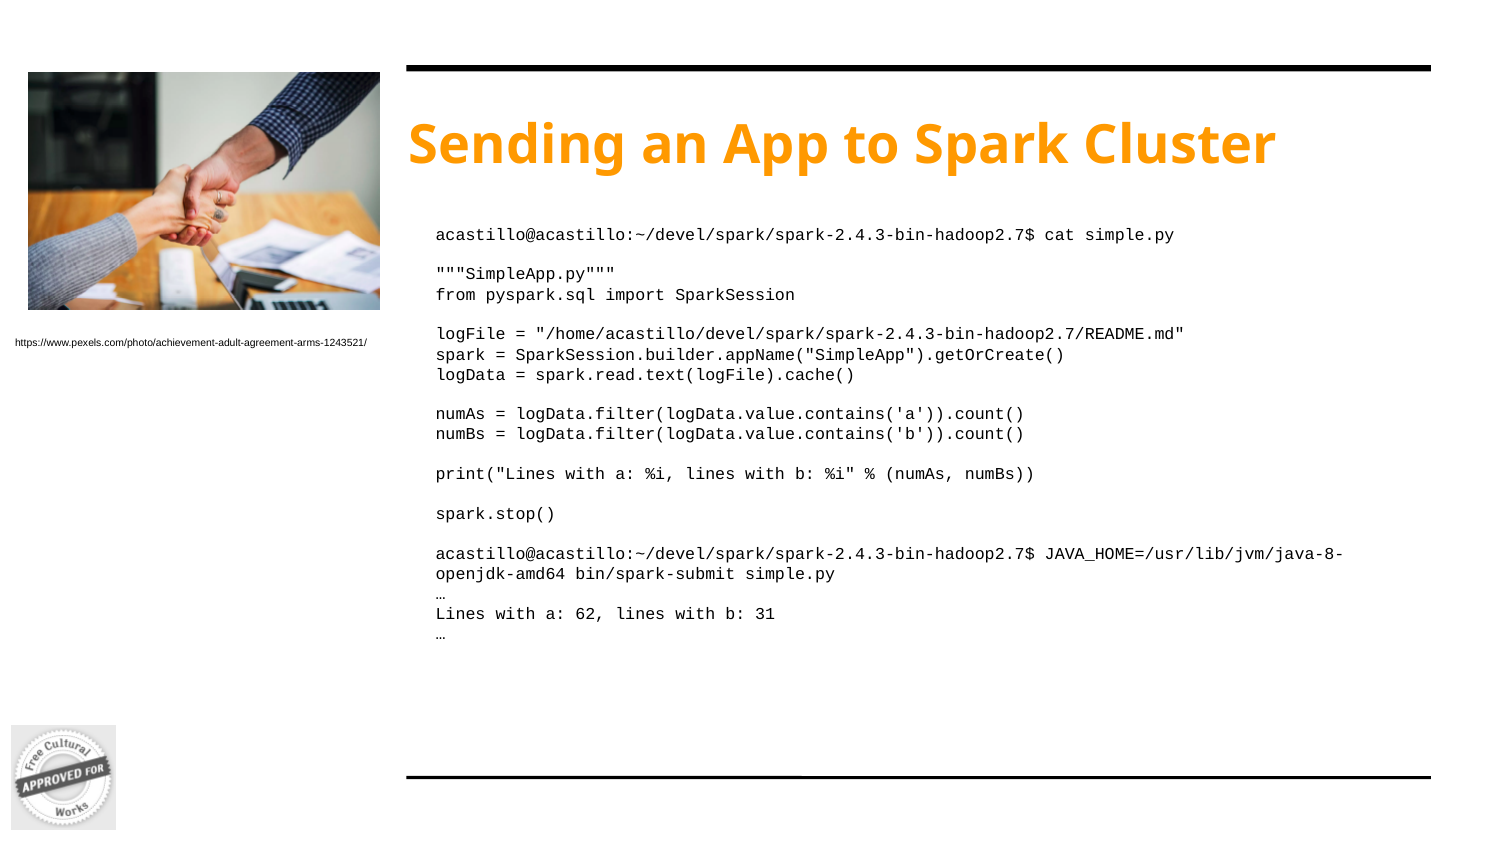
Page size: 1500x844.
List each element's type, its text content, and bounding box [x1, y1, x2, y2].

text_box https://www.pexels.com/photo/achievement-adult-agreement-arms-1243521/ [0, 320, 396, 363]
title Sending an App to Spark Cluster [393, 94, 1431, 199]
picture [28, 72, 380, 310]
picture [11, 725, 116, 830]
text_box acastillo@acastillo:~/devel/spark/spark-2.4.3-bin-hadoop2.7$ cat simple.py """SimpleApp.py""" from pyspark.sql import SparkSession logFile = "/home/acastillo/devel/spark/spark-2.4.3-bin-hadoop2.7/README.md" spark = SparkSession.builder.appName("SimpleApp").getOrCreate() logData = spark.read.text(logFile).cache() numAs = logData.filter(logData.value.contains('a')).count() numBs = logData.filter(logData.value.contains('b')).count() print("Lines with a: %i, lines with b: %i" % (numAs, numBs)) spark.stop() acastillo@acastillo:~/devel/spark/spark-2.4.3-bin-hadoop2.7$ JAVA_HOME=/usr/lib/jvm/java-8-openjdk-amd64 bin/spark-submit simple.py … Lines with a: 62, lines with b: 31 … [420, 208, 1431, 757]
